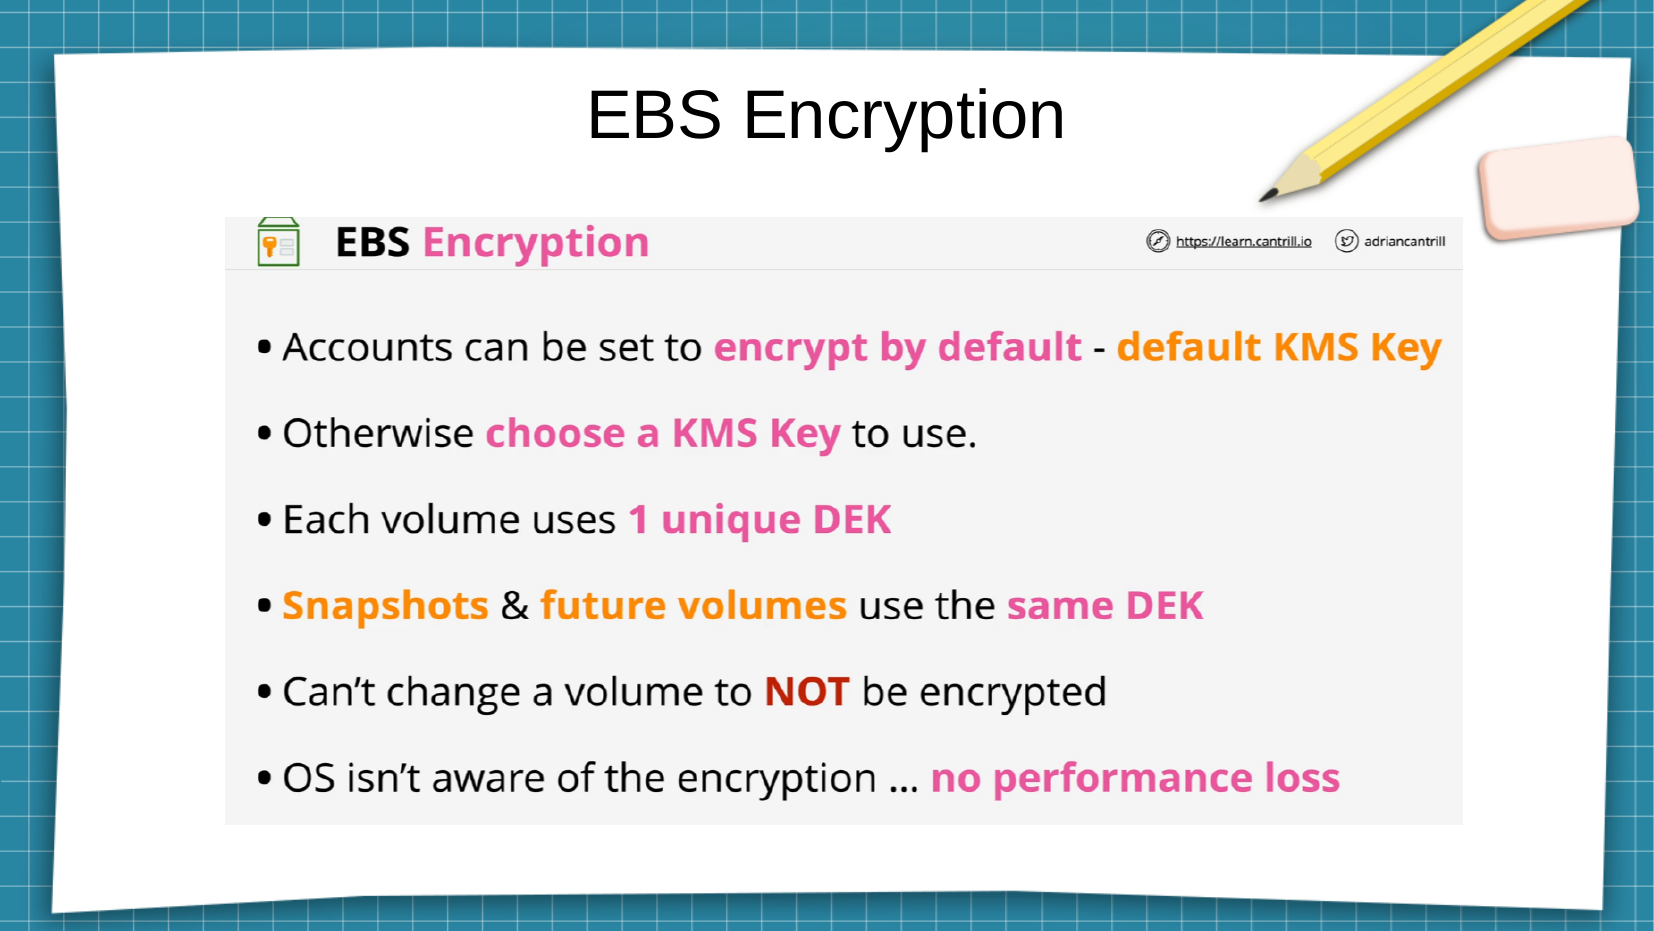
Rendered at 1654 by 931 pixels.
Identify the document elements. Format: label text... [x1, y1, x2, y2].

picture [0, 0, 1654, 931]
title EBS Encryption [82, 37, 1571, 193]
